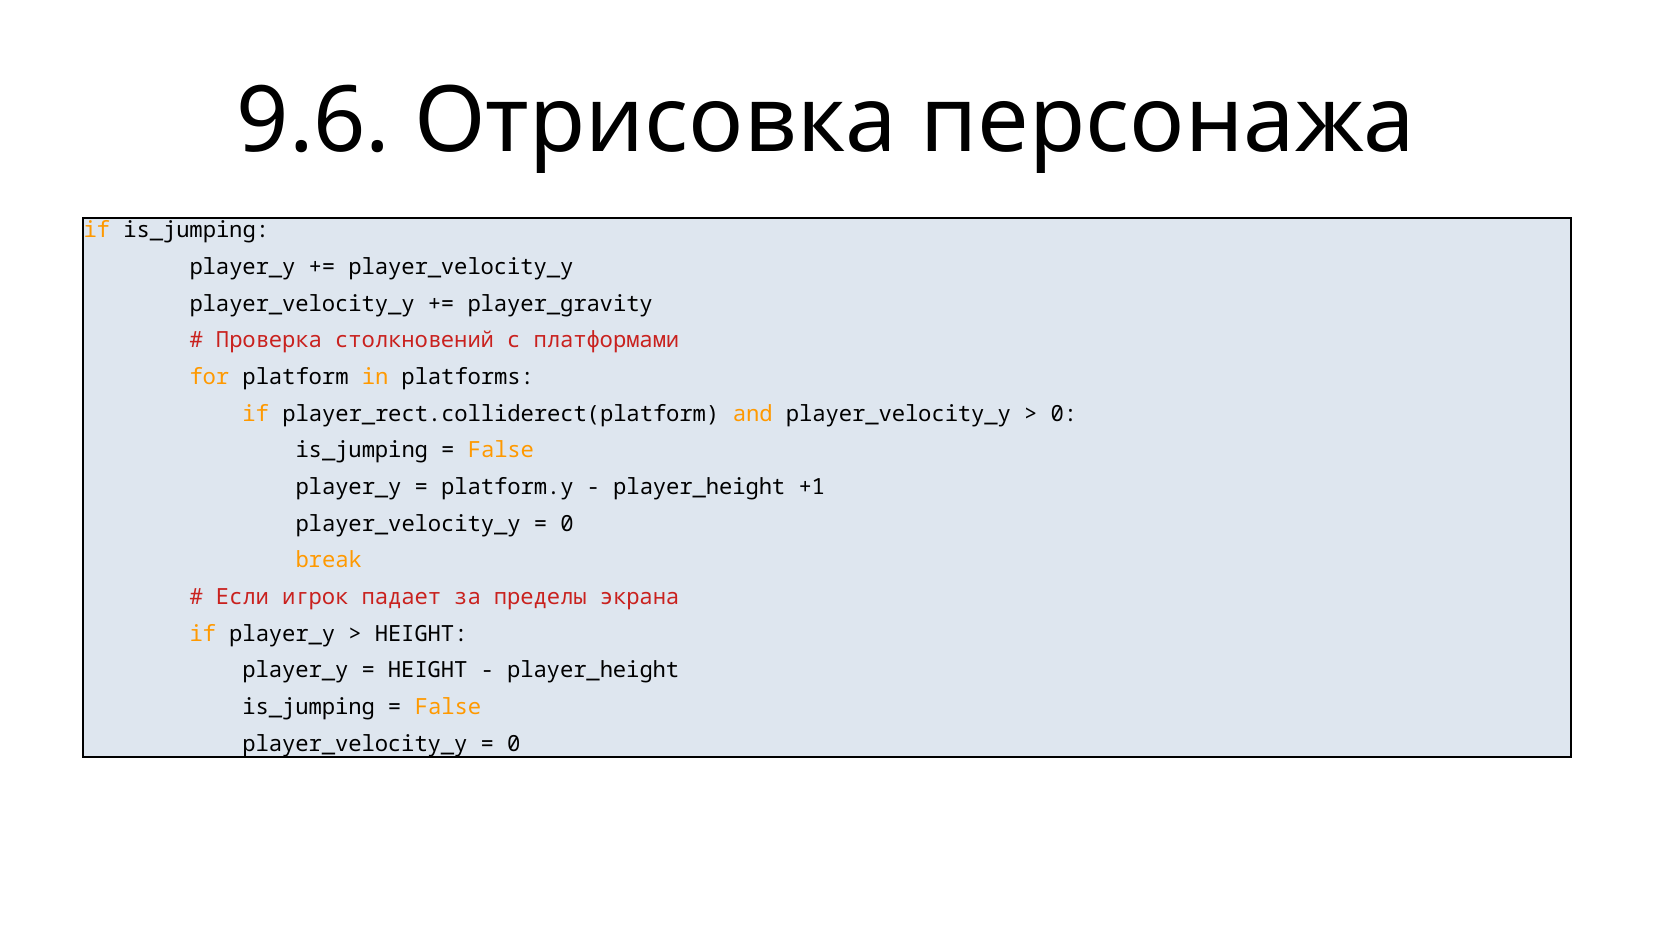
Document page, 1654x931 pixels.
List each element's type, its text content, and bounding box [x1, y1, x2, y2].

title 9.6. Отрисовка персонажа [82, 37, 1571, 193]
list if is_jumping: player_y += player_velocity_y player_velocity_y += player_gravity # Проверка столкновений с платформами for platform in platforms: if player_rect.colliderect(platform) and player_velocity_y > 0: is_jumping = False player_y = platform.y - player_height +1 player_velocity_y = 0 break # Если игрок падает за пределы экрана if player_y > HEIGHT: player_y = HEIGHT - player_height is_jumping = False player_velocity_y = 0 [82, 217, 1571, 757]
